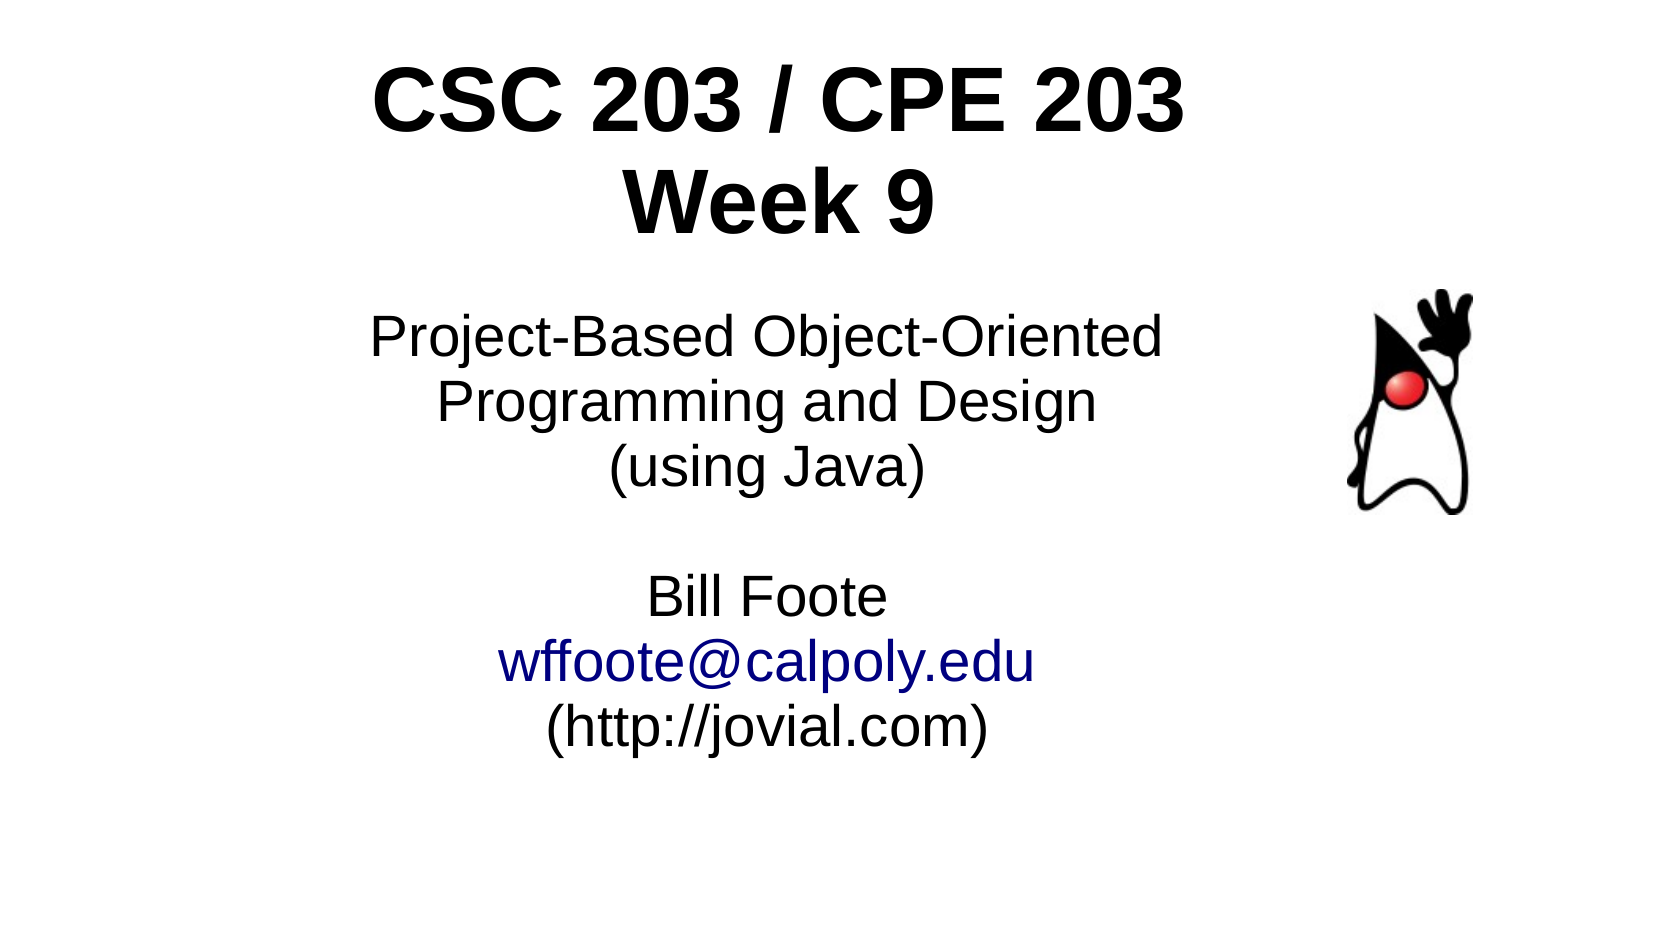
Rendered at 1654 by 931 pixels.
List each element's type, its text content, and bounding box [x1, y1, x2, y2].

title CSC 203 / CPE 203 Week 9 [35, 2, 1524, 301]
subtitle Project-Based Object-Oriented Programming and Design (using Java) Bill Foote wffoote@calpoly.edu (http://jovial.com) [23, 172, 1512, 892]
picture [1347, 289, 1473, 515]
